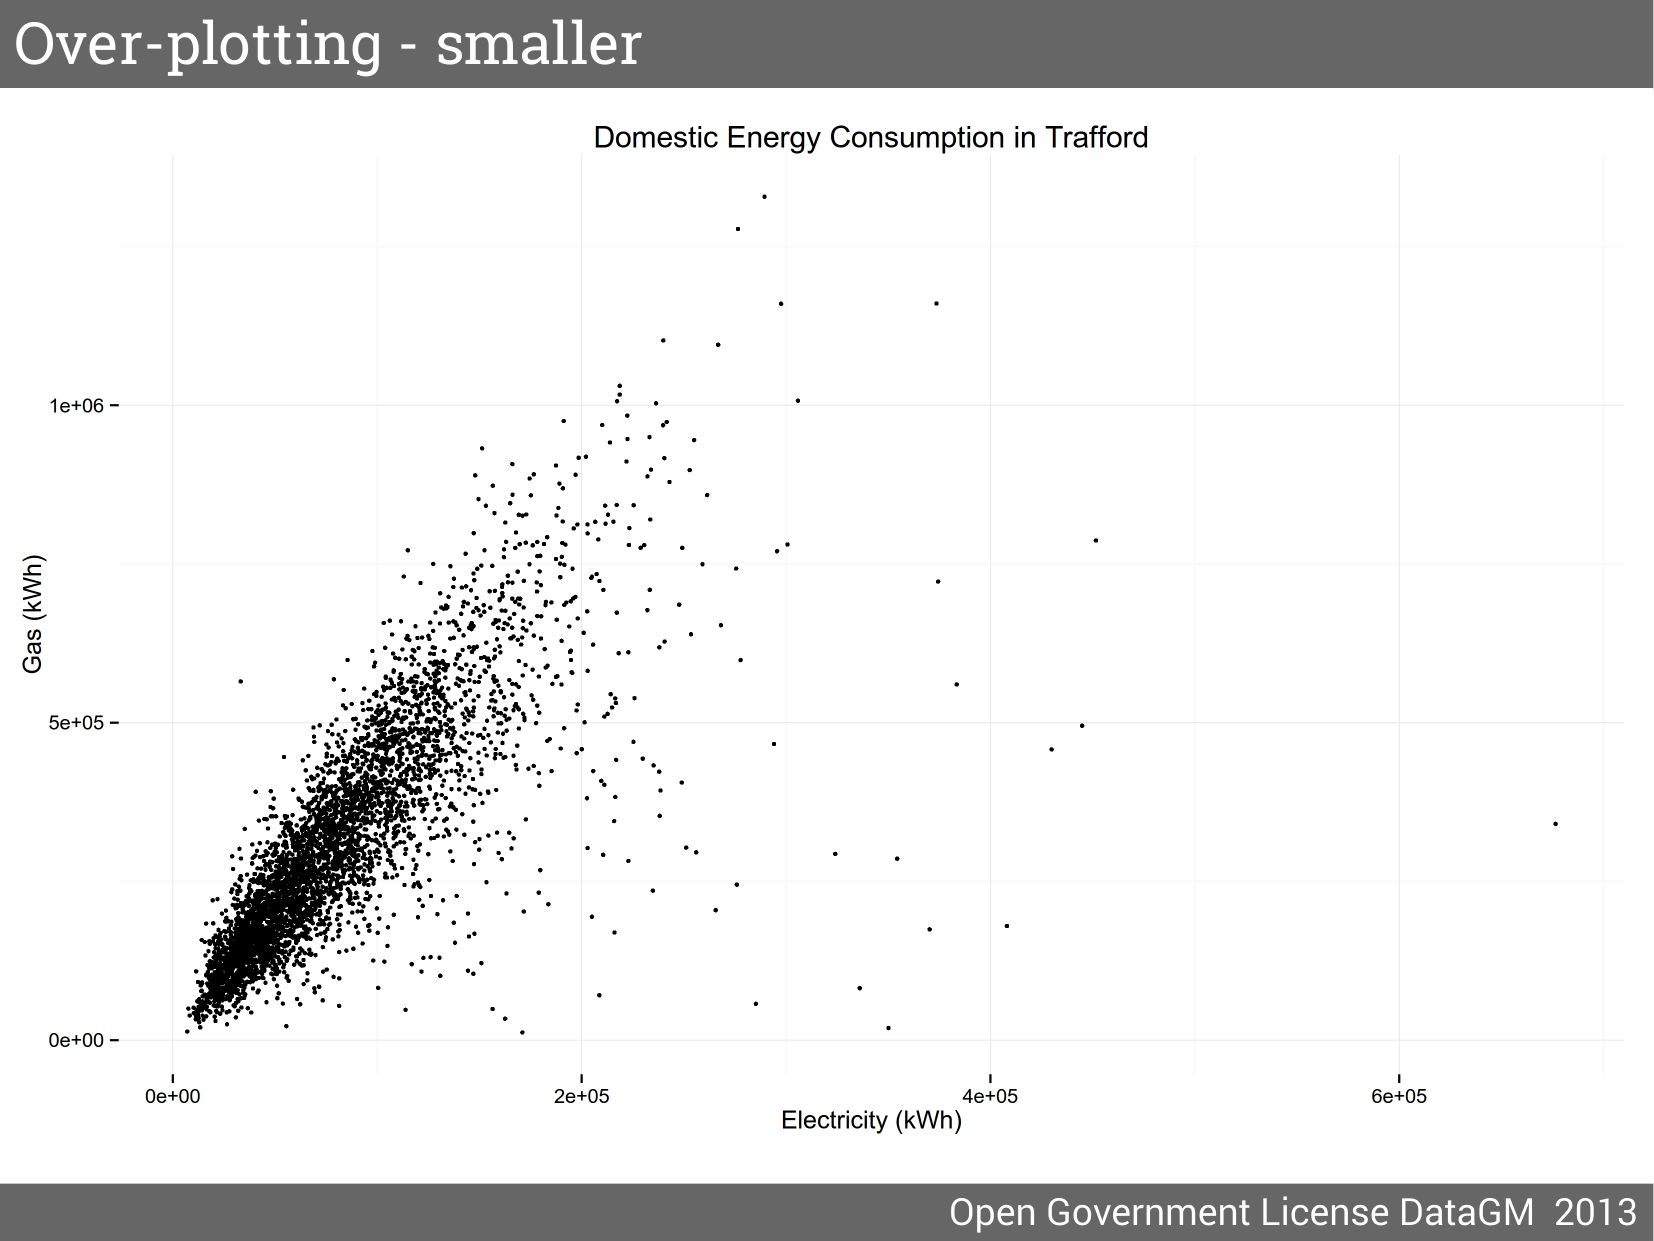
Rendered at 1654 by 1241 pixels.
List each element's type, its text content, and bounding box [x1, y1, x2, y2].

text_box Open Government License DataGM 2013 [0, 1183, 1654, 1241]
text_box Over-plotting - smaller [0, 0, 1654, 88]
picture [0, 88, 1654, 1151]
